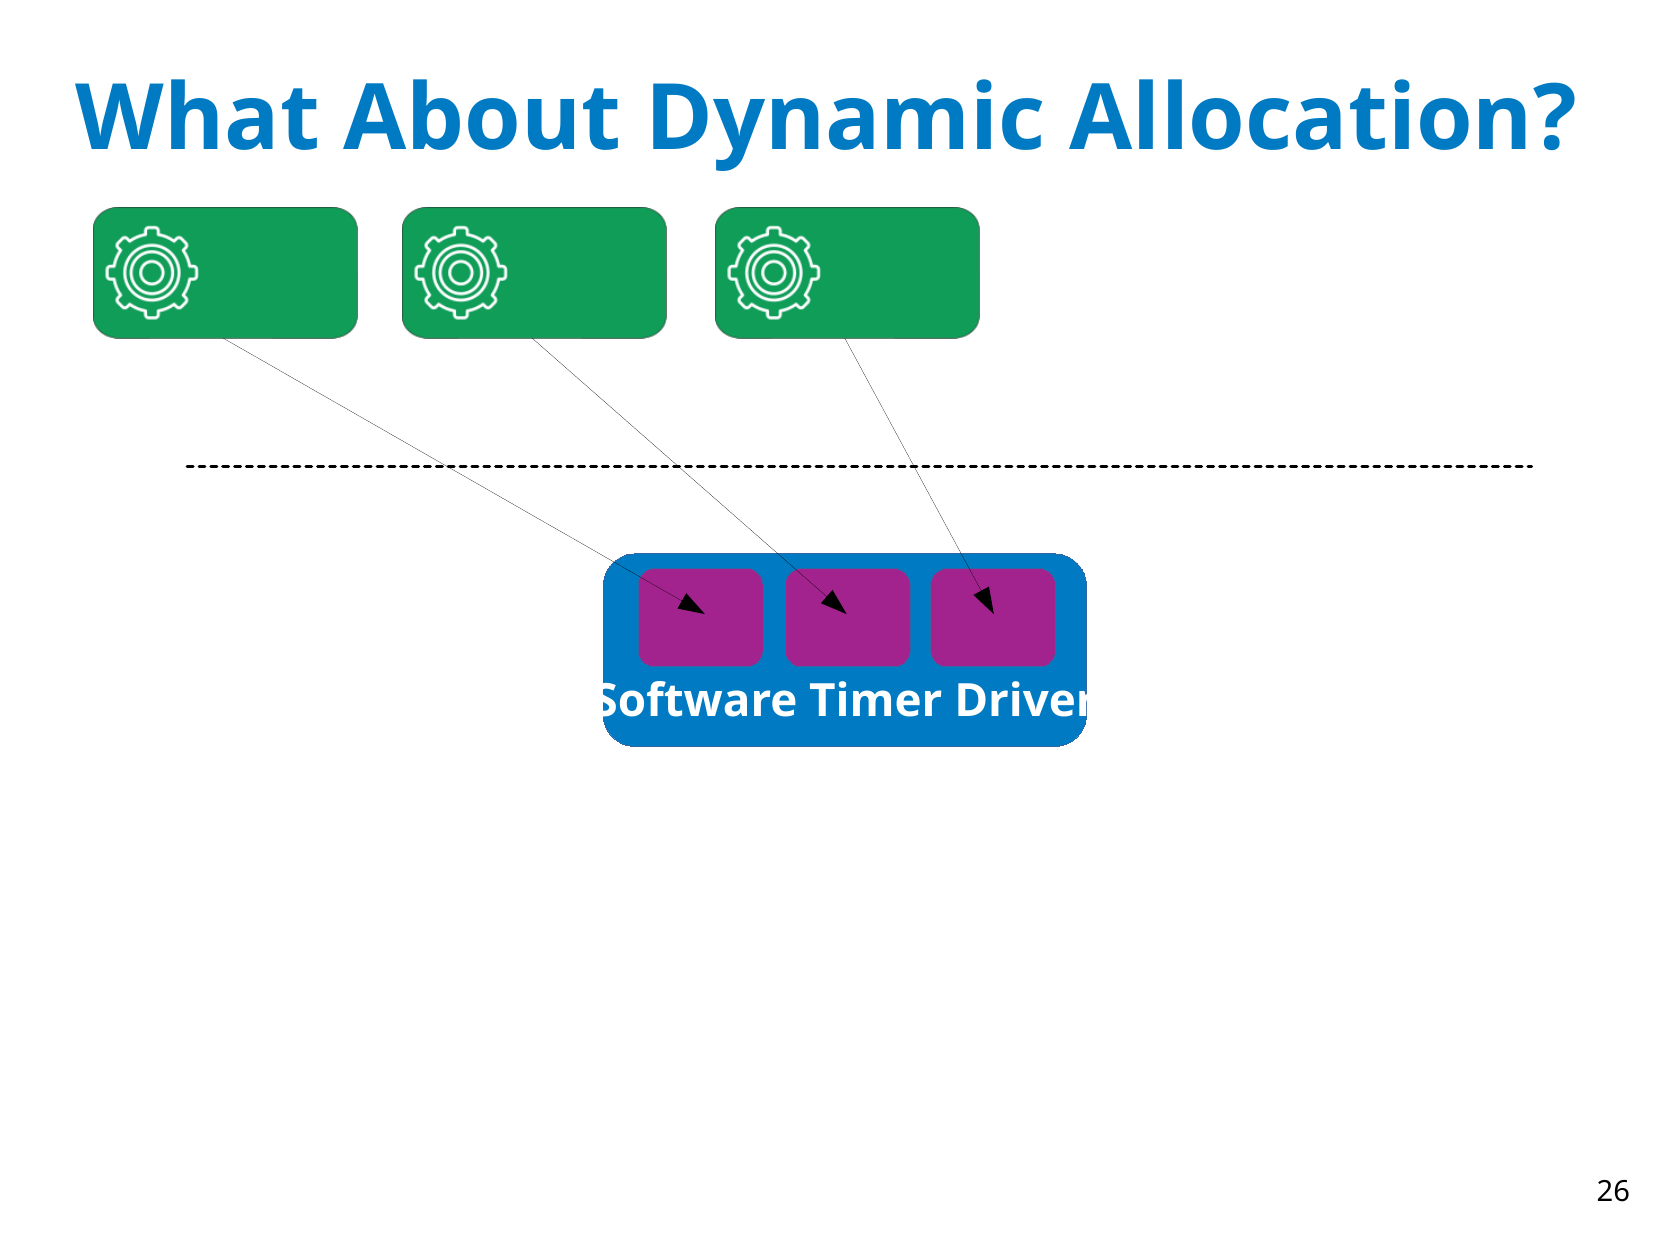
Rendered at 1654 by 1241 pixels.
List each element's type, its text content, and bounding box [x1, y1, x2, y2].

text_box What About Dynamic Allocation? [0, 0, 1654, 237]
text_box [785, 568, 911, 667]
picture [402, 207, 667, 339]
text_box Software Timer Driver [603, 553, 1087, 747]
picture [93, 207, 358, 339]
text_box [638, 568, 764, 667]
picture [715, 207, 980, 339]
text_box [930, 568, 1056, 667]
